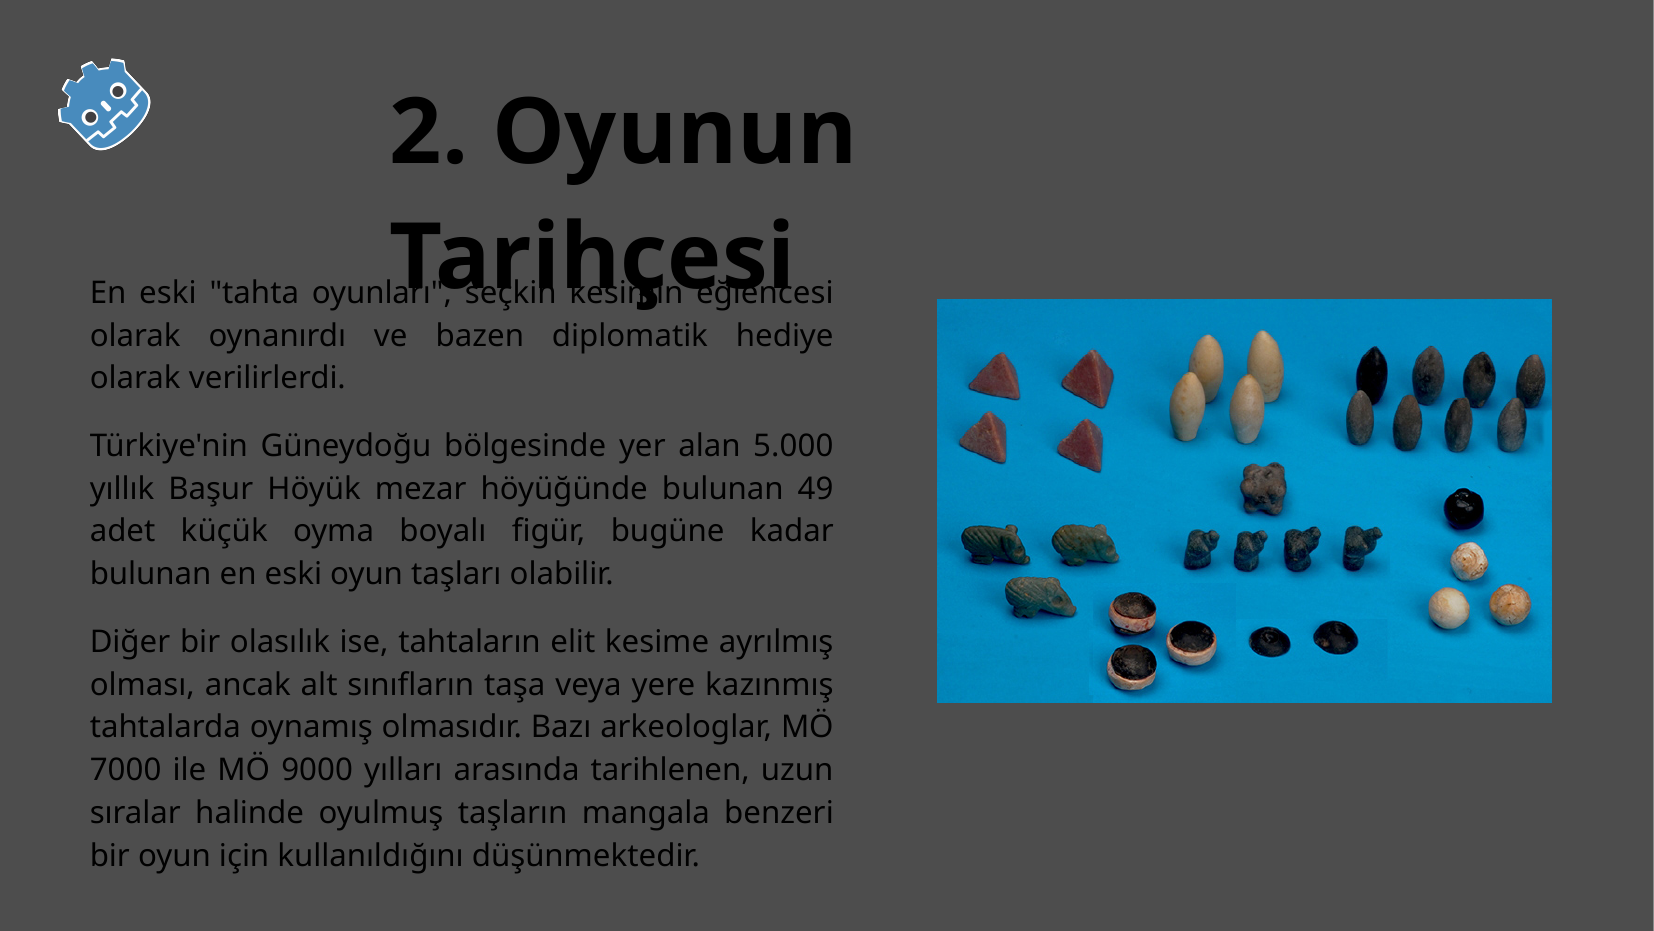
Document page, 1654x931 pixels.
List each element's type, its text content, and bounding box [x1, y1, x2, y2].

text_box 2. Oyunun Tarihçesi [375, 57, 1163, 188]
picture [0, 0, 1654, 931]
text_box En eski "tahta oyunları", seçkin kesimin eğlencesi olarak oynanırdı ve bazen diplomatik hediye olarak verilirlerdi. Türkiye'nin Güneydoğu bölgesinde yer alan 5.000 yıllık Başur Höyük mezar höyüğünde bulunan 49 adet küçük oyma boyalı figür, bugüne kadar bulunan en eski oyun taşları olabilir. Diğer bir olasılık ise, tahtaların elit kesime ayrılmış olması, ancak alt sınıfların taşa veya yere kazınmış tahtalarda oynamış olmasıdır. Bazı arkeologlar, MÖ 7000 ile MÖ 9000 yılları arasında tarihlenen, uzun sıralar halinde oyulmuş taşların mangala benzeri bir oyun için kullanıldığını düşünmektedir. [75, 262, 850, 805]
